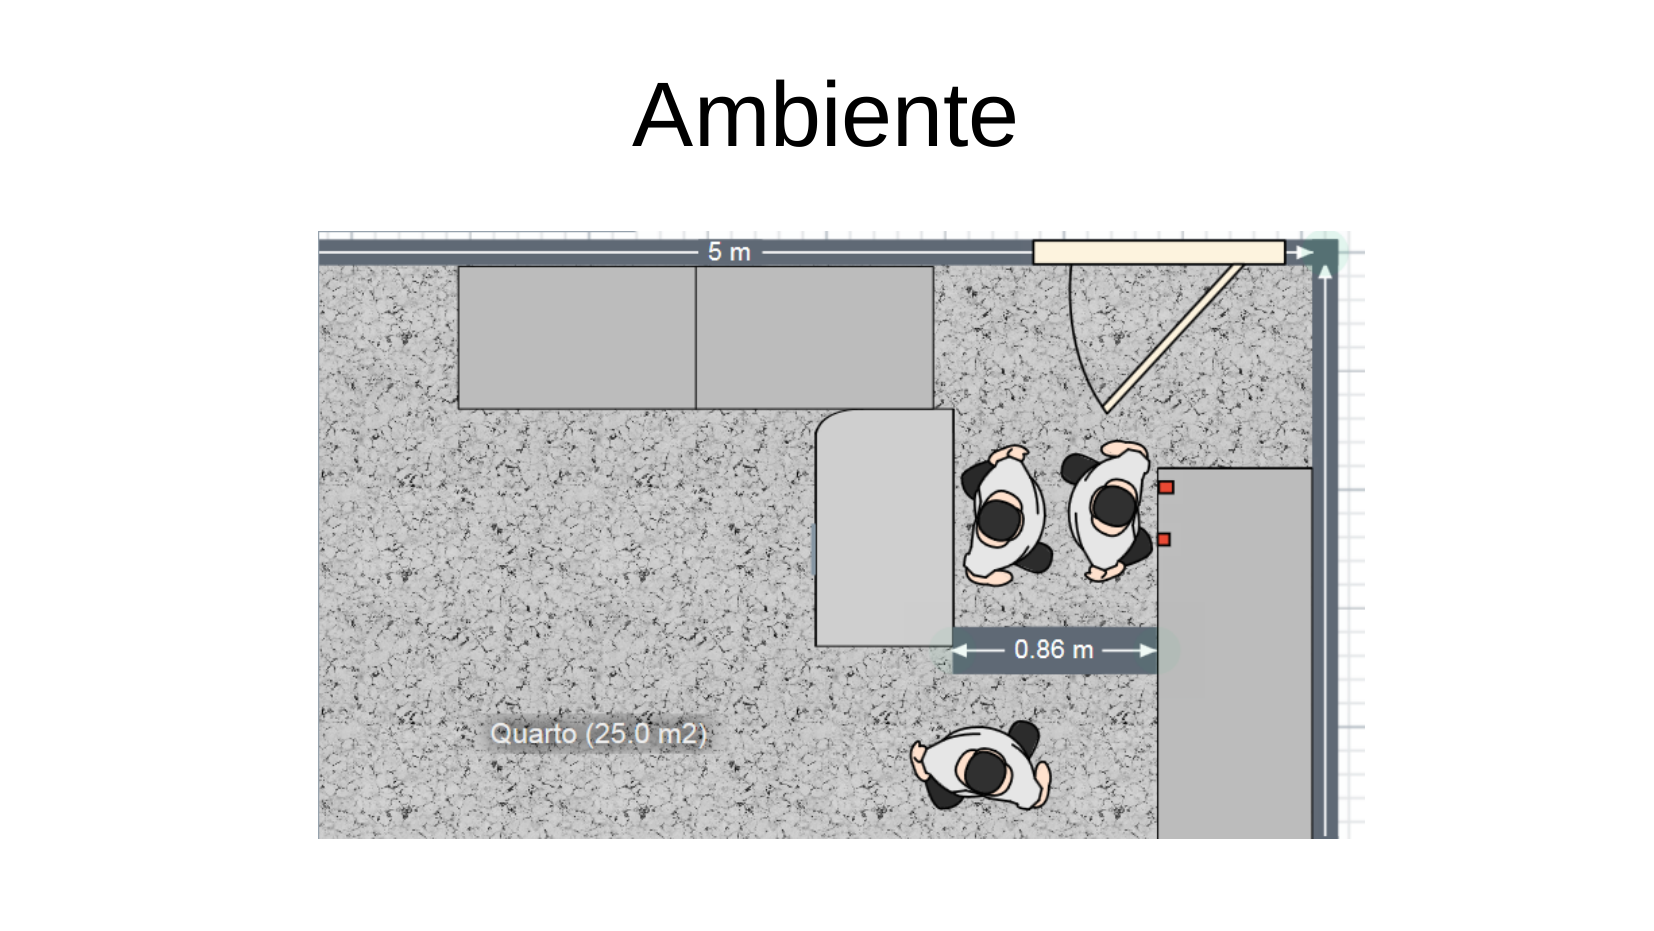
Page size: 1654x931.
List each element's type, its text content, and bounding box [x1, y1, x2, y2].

title Ambiente [82, 37, 1571, 193]
picture [318, 231, 1365, 839]
